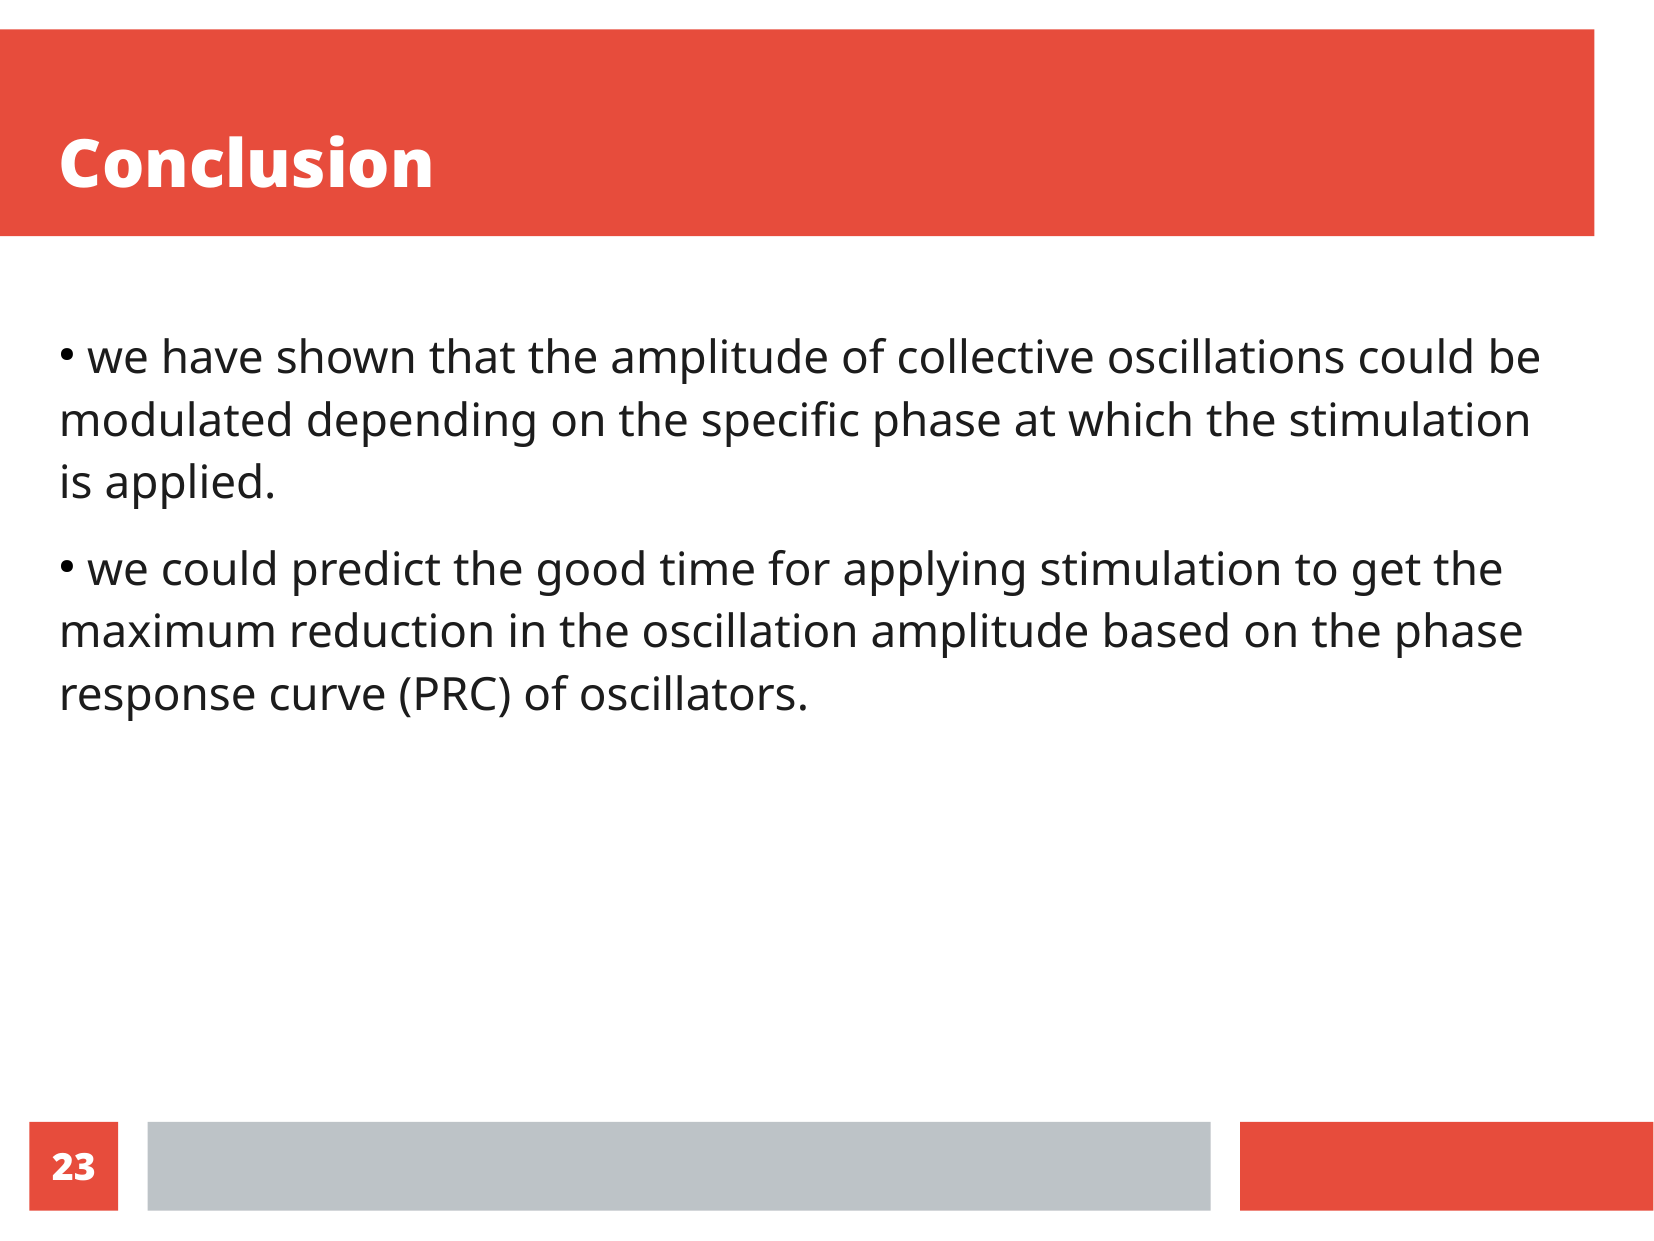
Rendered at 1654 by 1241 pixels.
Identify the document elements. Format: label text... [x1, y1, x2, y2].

title Conclusion [58, 58, 1595, 207]
list we have shown that the amplitude of collective oscillations could be modulated depending on the specific phase at which the stimulation is applied. we could predict the good time for applying stimulation to get the maximum reduction in the oscillation amplitude based on the phase response curve (PRC) of oscillators. [58, 324, 1565, 1093]
